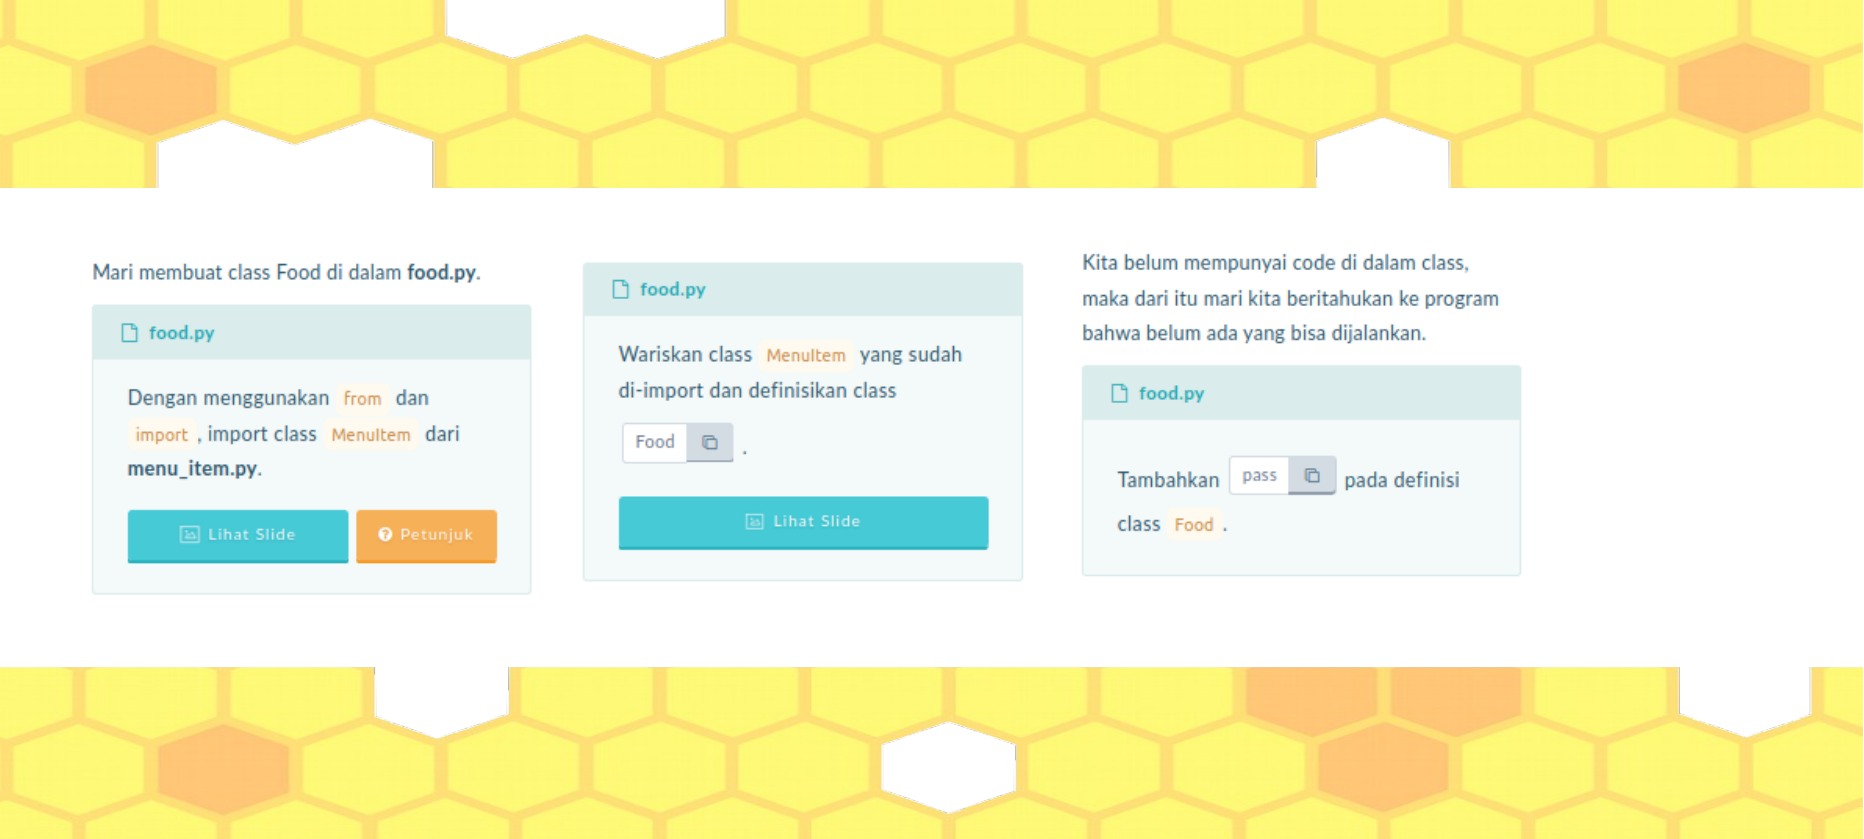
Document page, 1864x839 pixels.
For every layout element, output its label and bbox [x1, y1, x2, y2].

picture [75, 239, 549, 620]
picture [566, 244, 1036, 602]
picture [0, 667, 1863, 839]
picture [1065, 245, 1534, 601]
picture [0, 0, 1863, 188]
